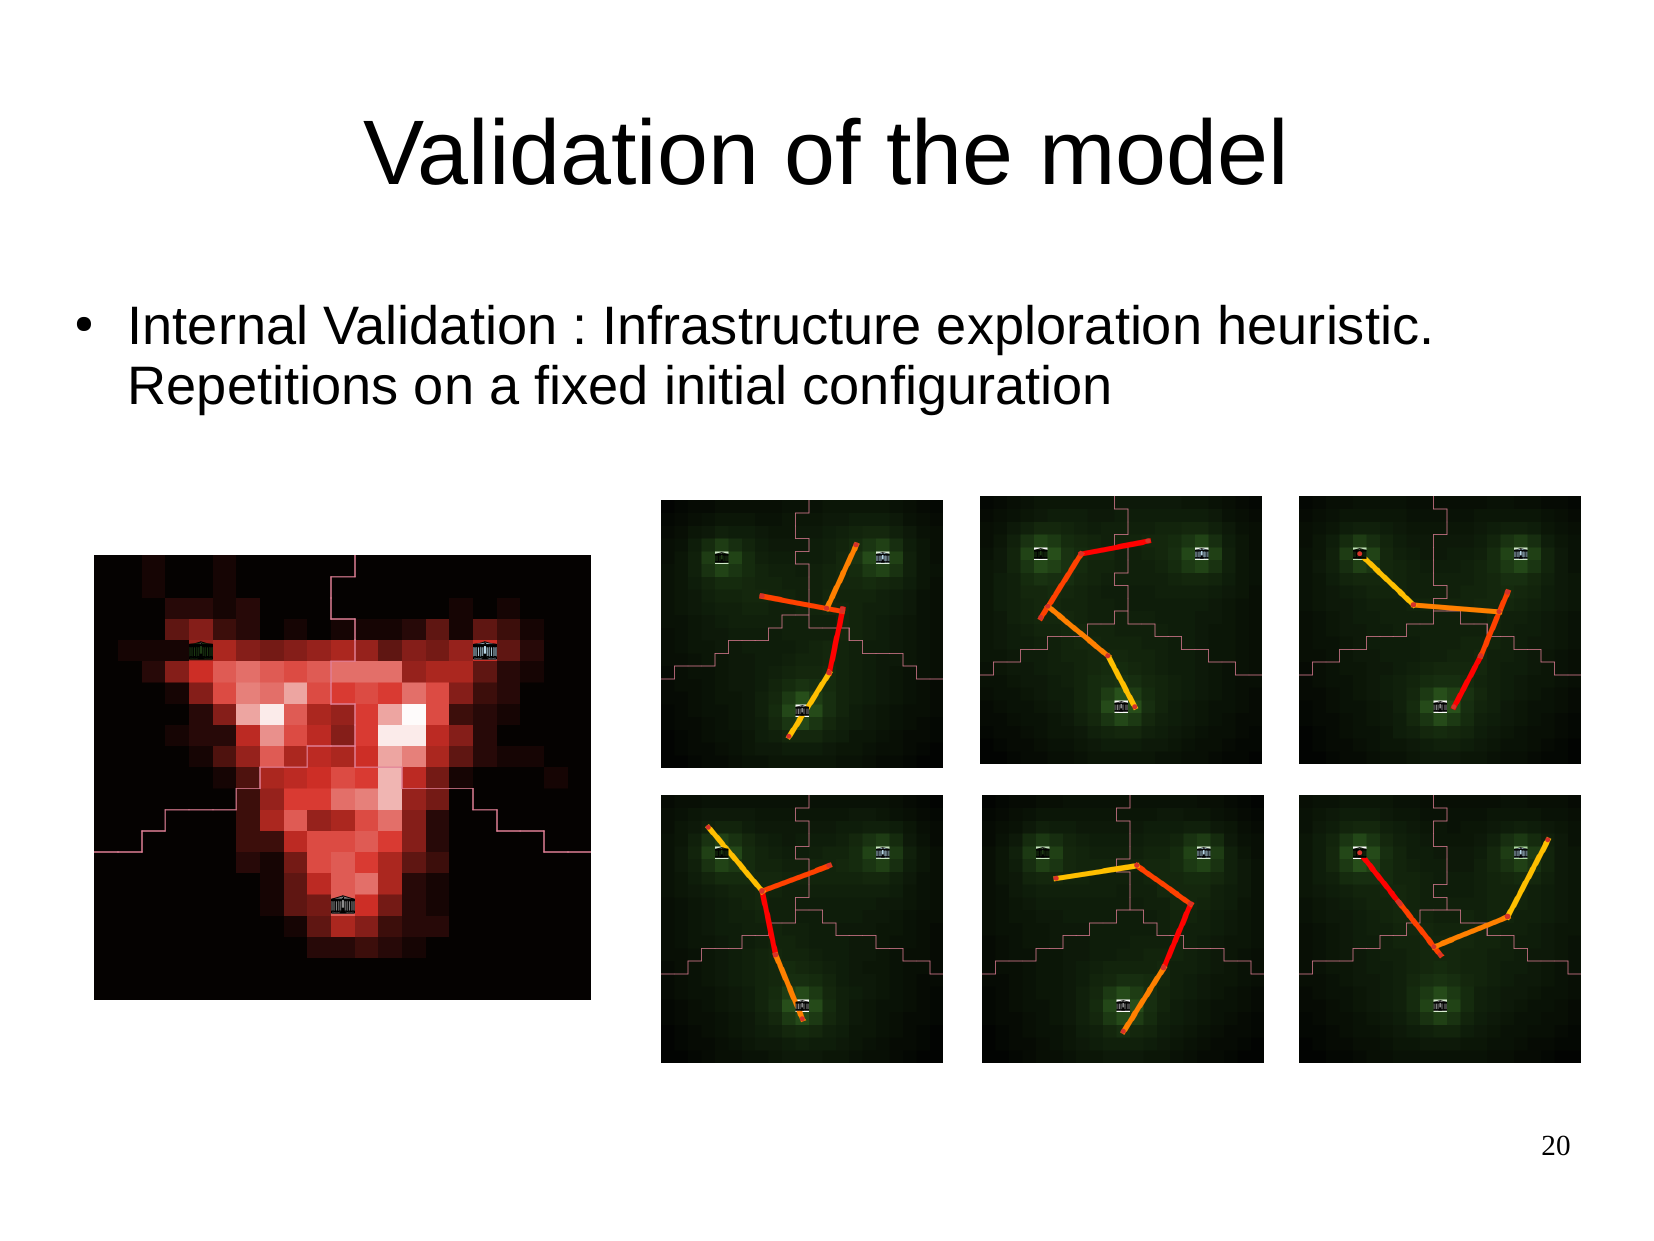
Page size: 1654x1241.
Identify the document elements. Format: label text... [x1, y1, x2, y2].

list Internal Validation : Infrastructure exploration heuristic. Repetitions on a fixed initial configuration [56, 295, 1512, 1015]
picture [661, 500, 943, 768]
title Validation of the model [82, 49, 1571, 257]
picture [982, 795, 1264, 1063]
picture [1299, 496, 1581, 764]
picture [980, 496, 1262, 764]
picture [661, 795, 943, 1063]
picture [1299, 795, 1581, 1063]
picture [94, 555, 591, 1000]
